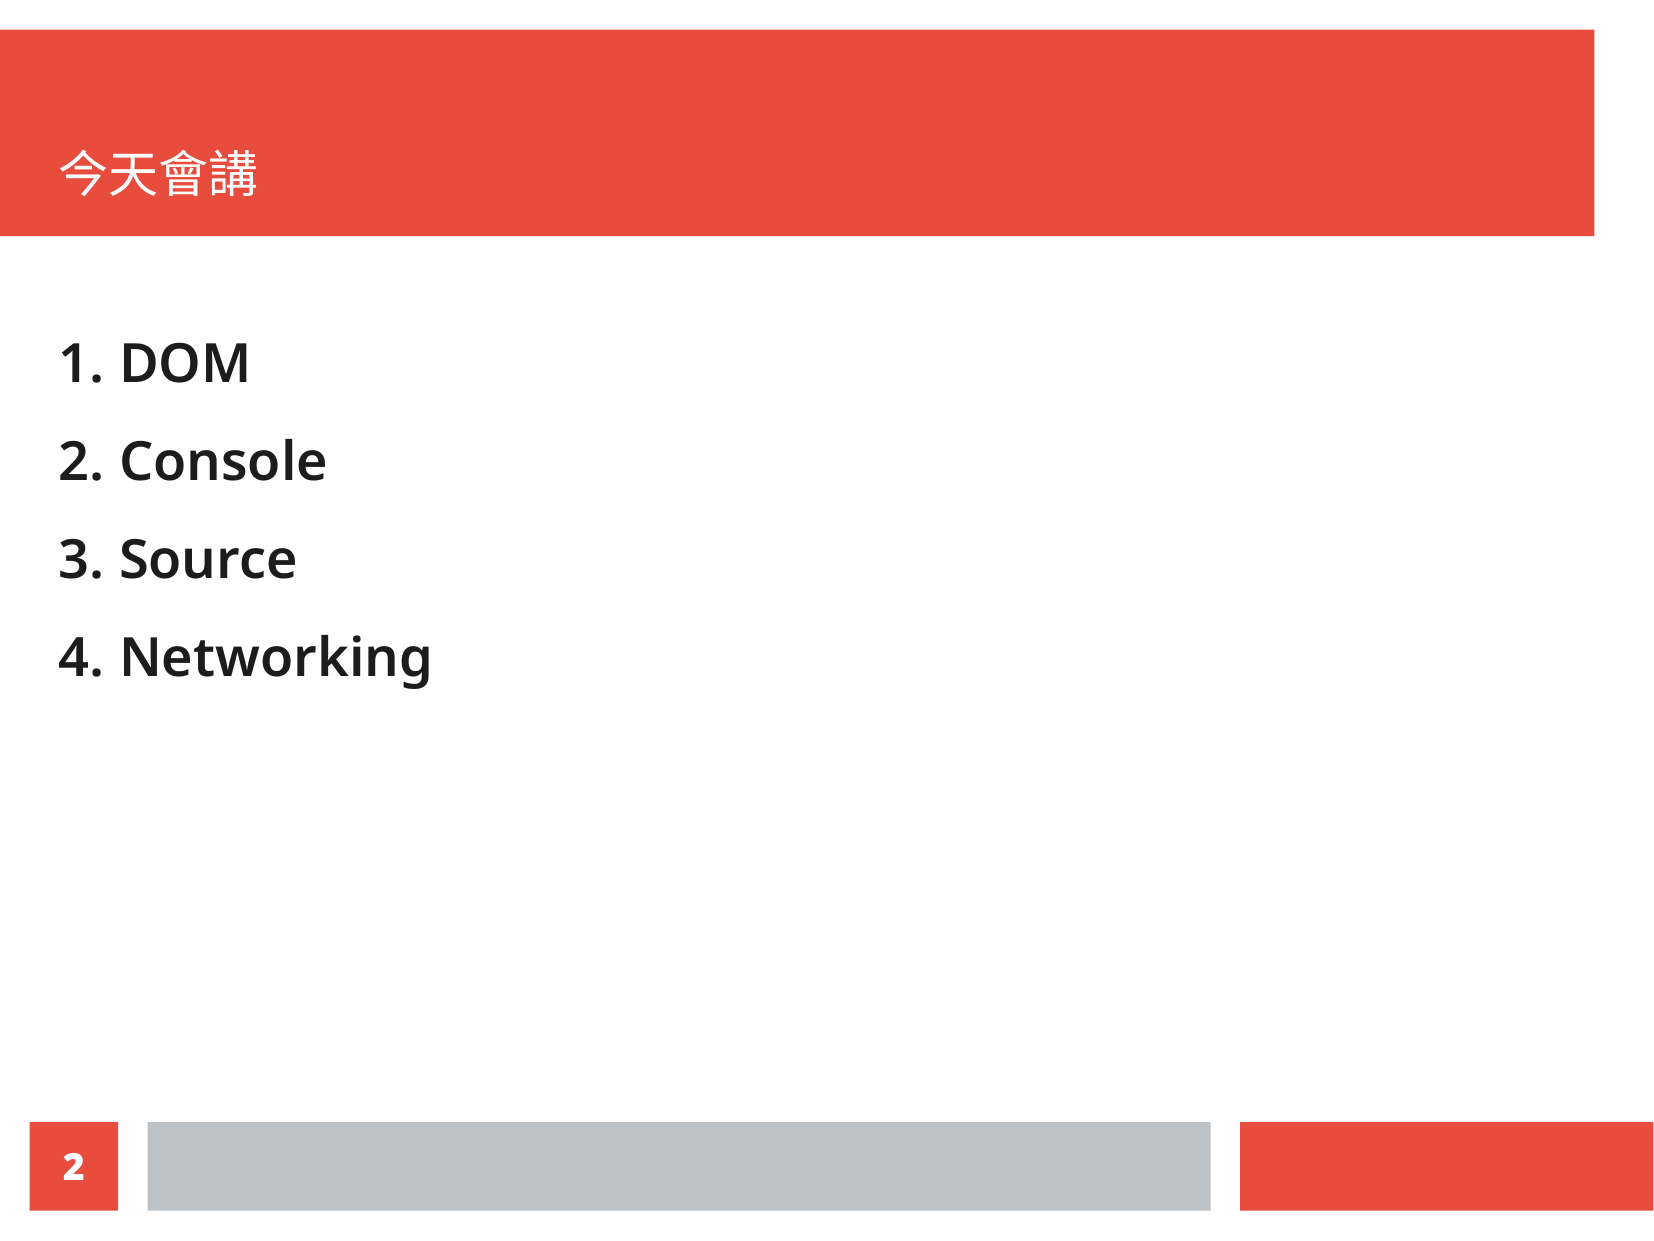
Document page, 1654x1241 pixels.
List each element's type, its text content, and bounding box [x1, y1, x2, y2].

list 1. DOM 2. Console 3. Source 4. Networking [59, 324, 1565, 1093]
title 今天會講 [59, 59, 1595, 207]
